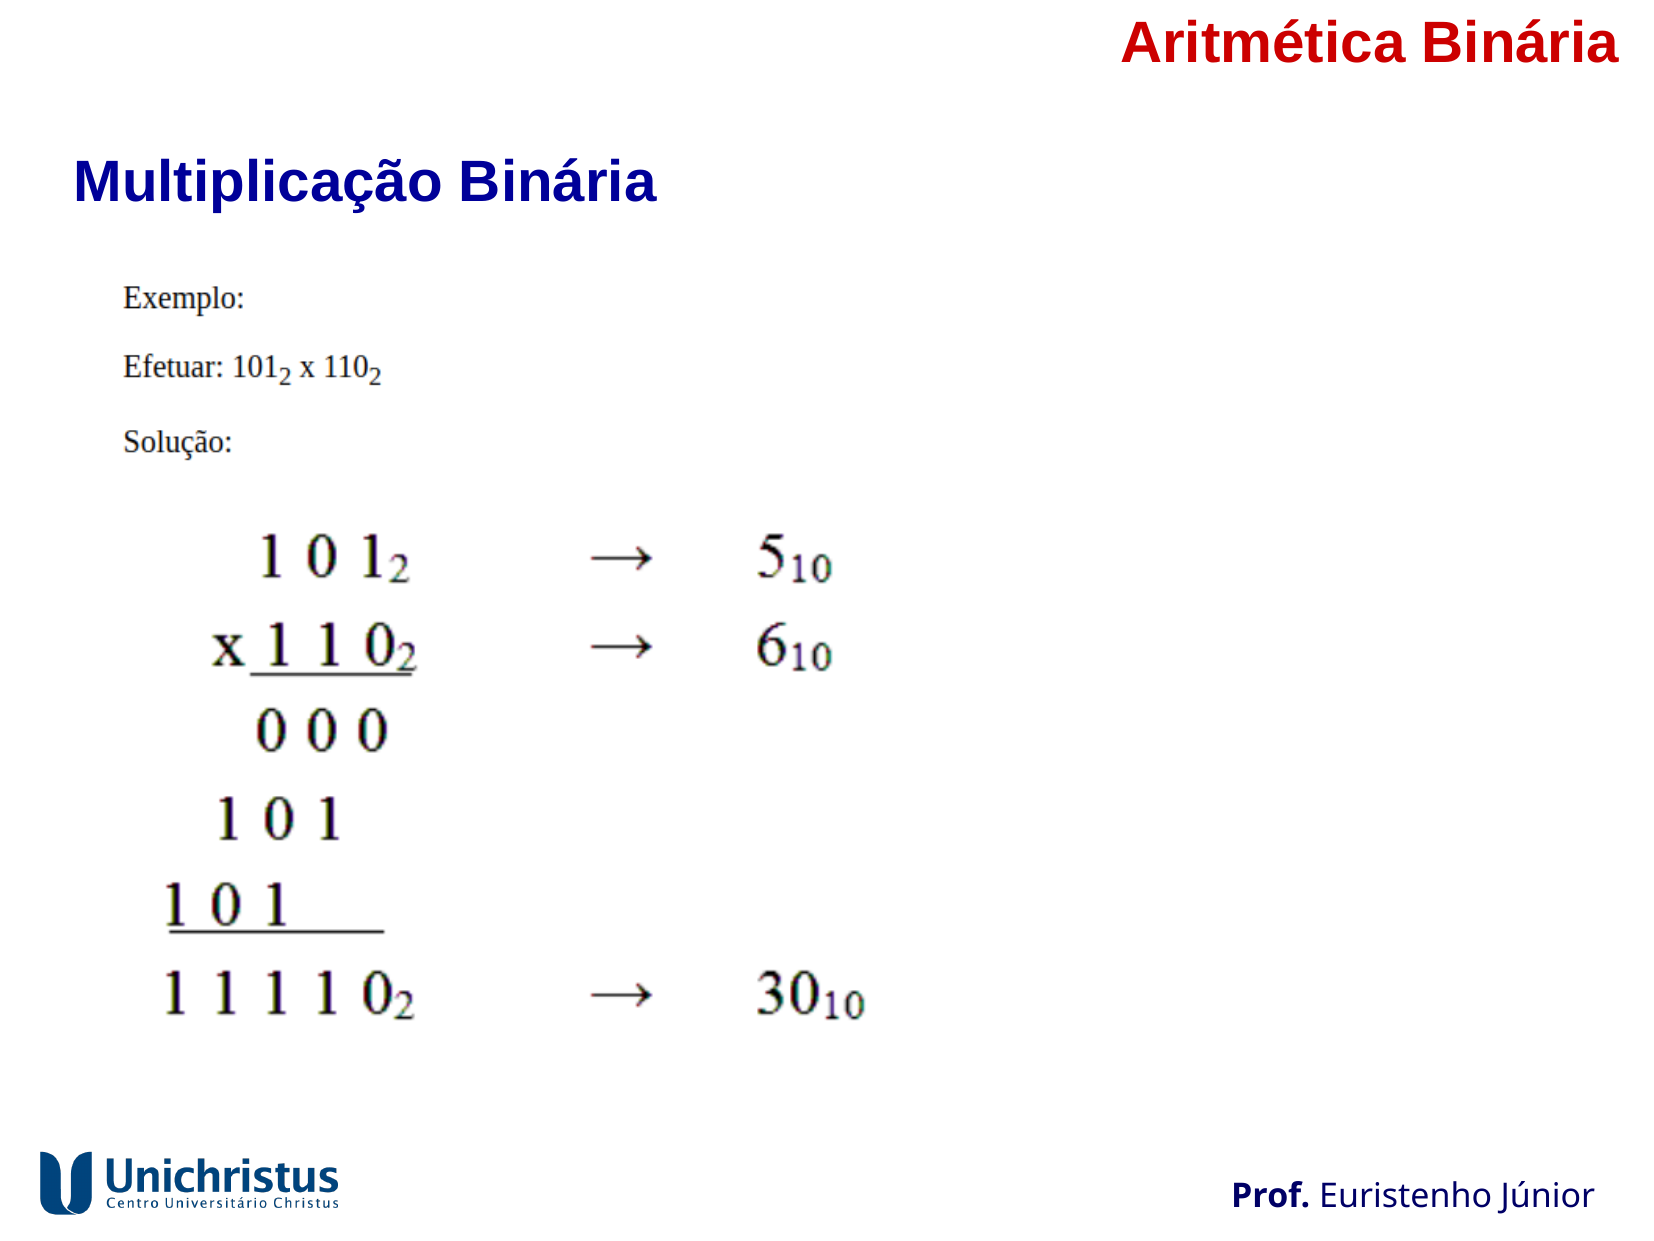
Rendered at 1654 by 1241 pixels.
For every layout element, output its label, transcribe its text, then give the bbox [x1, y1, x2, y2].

text_box Multiplicação Binária [59, 141, 673, 234]
text_box Aritmética Binária [1105, 2, 1654, 95]
text_box Prof. Euristenho Júnior [1216, 1163, 1654, 1224]
picture [35, 1148, 343, 1217]
picture [99, 271, 886, 1036]
